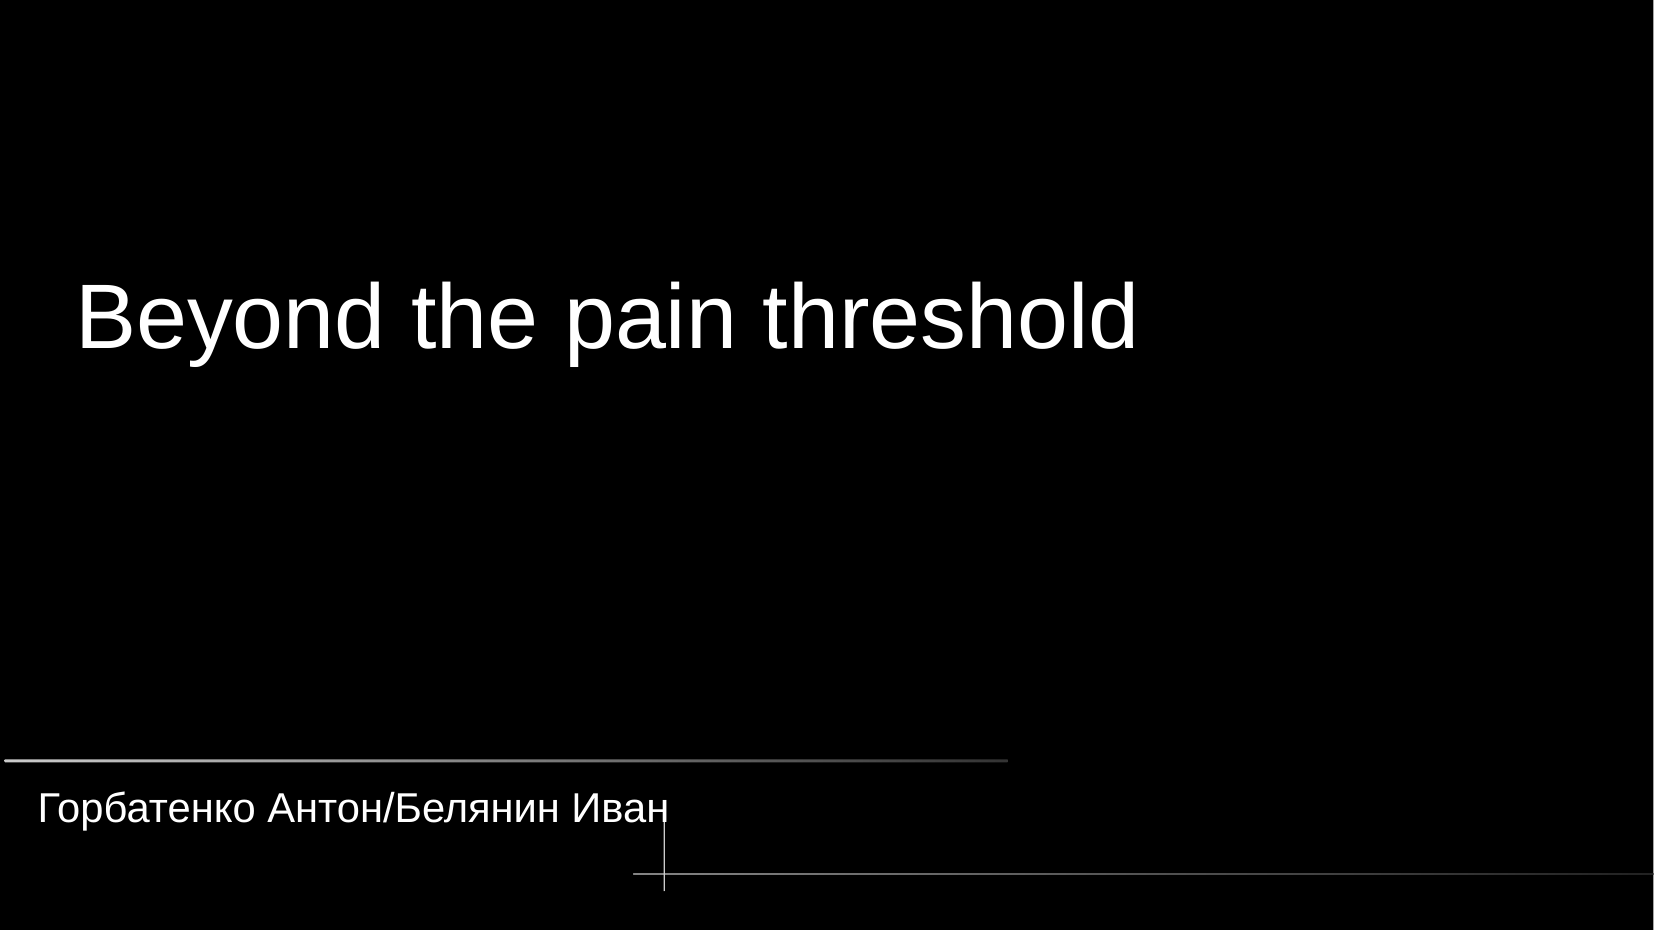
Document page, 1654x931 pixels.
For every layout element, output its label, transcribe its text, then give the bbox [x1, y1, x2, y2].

title Горбатенко Антон/Белянин Иван [37, 754, 1514, 863]
title Beyond the pain threshold [75, 262, 1552, 371]
